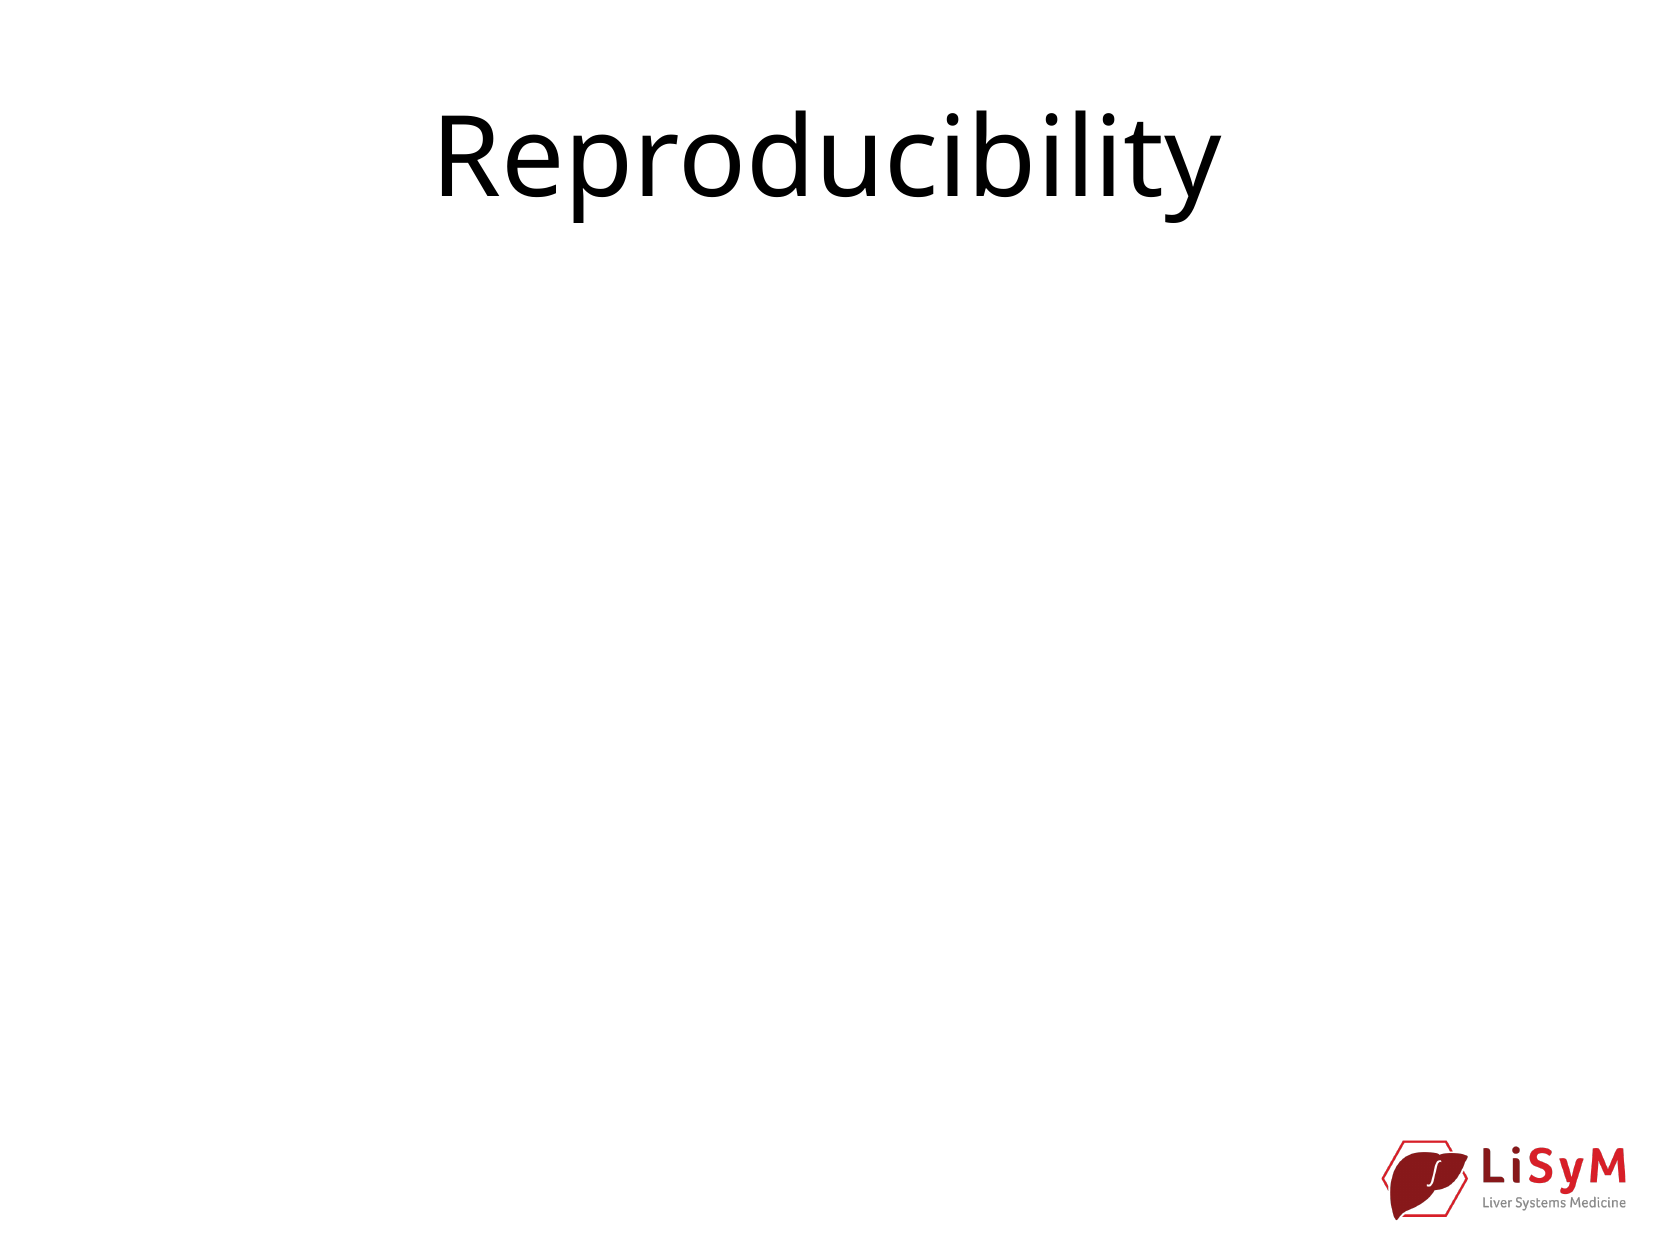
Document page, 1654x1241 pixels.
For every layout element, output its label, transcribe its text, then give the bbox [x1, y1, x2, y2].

picture [1380, 1139, 1627, 1222]
title Reproducibility [82, 49, 1571, 257]
